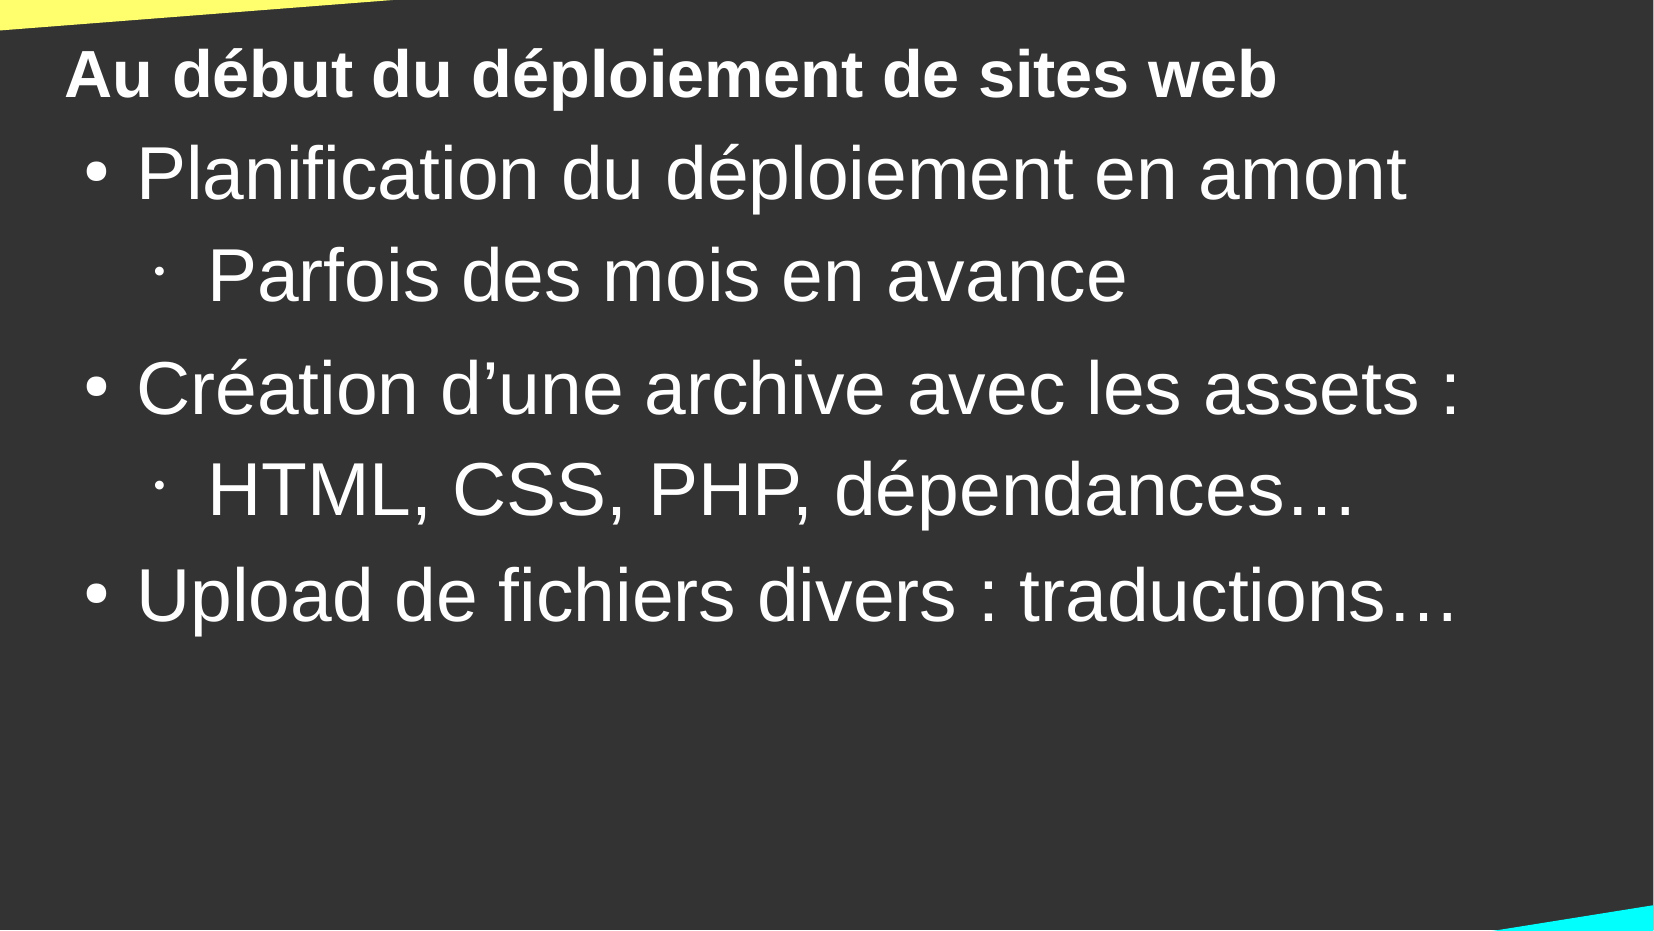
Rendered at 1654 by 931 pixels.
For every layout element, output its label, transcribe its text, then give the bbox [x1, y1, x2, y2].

text_box [1492, 905, 1654, 931]
text_box [0, 0, 393, 31]
title Au début du déploiement de sites web [64, 37, 1365, 113]
list Planification du déploiement en amont Parfois des mois en avance Création d’une archive avec les assets : HTML, CSS, PHP, dépendances… Upload de fichiers divers : traductions… [65, 131, 1544, 811]
